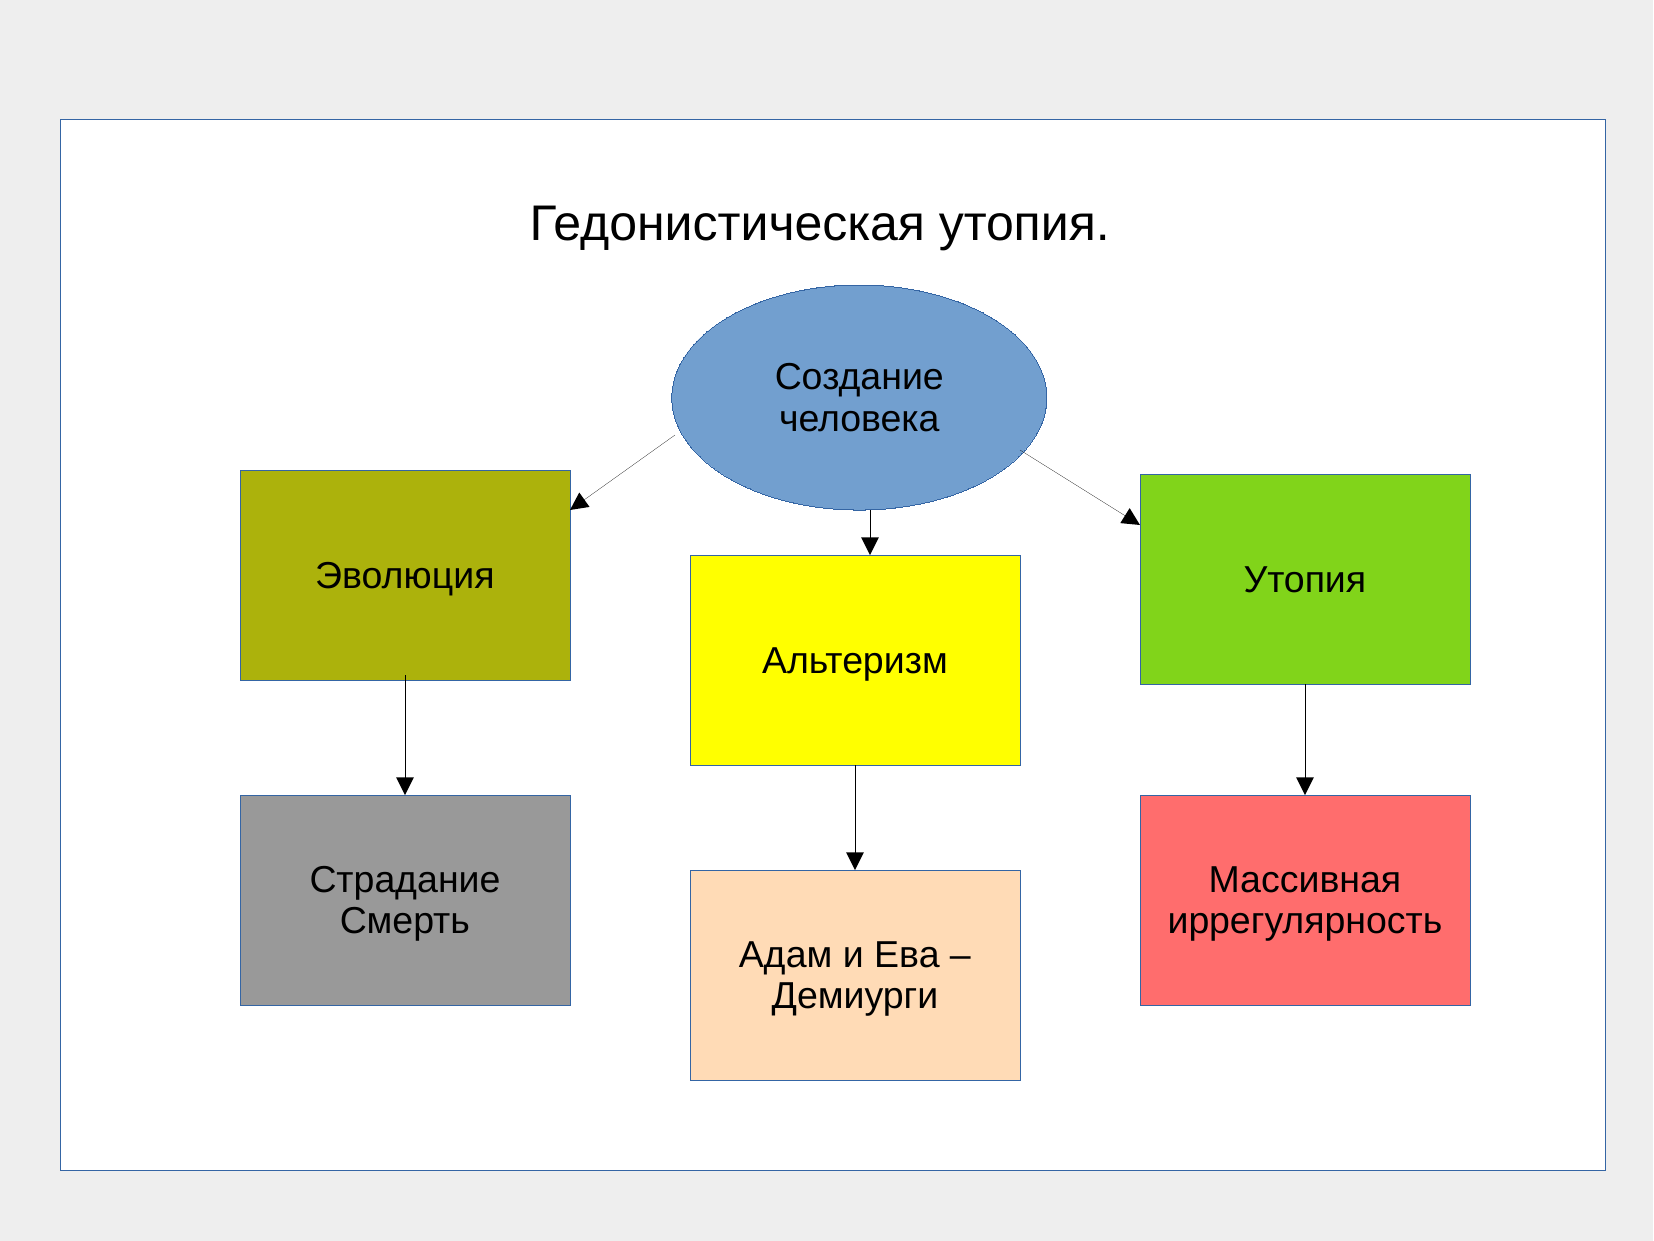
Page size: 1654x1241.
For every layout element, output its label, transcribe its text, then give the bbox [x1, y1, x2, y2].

text_box Массивная иррегулярность [1140, 795, 1471, 1006]
text_box Эволюция [240, 470, 571, 681]
text_box Страдание Смерть [240, 795, 571, 1006]
text_box Создание человека [671, 285, 1047, 511]
text_box Адам и Ева – Демиурги [690, 870, 1021, 1081]
text_box [60, 119, 1606, 1171]
text_box Утопия [1140, 474, 1471, 685]
text_box Альтеризм [690, 555, 1021, 766]
subtitle Гедонистическая утопия. [494, 195, 1171, 321]
